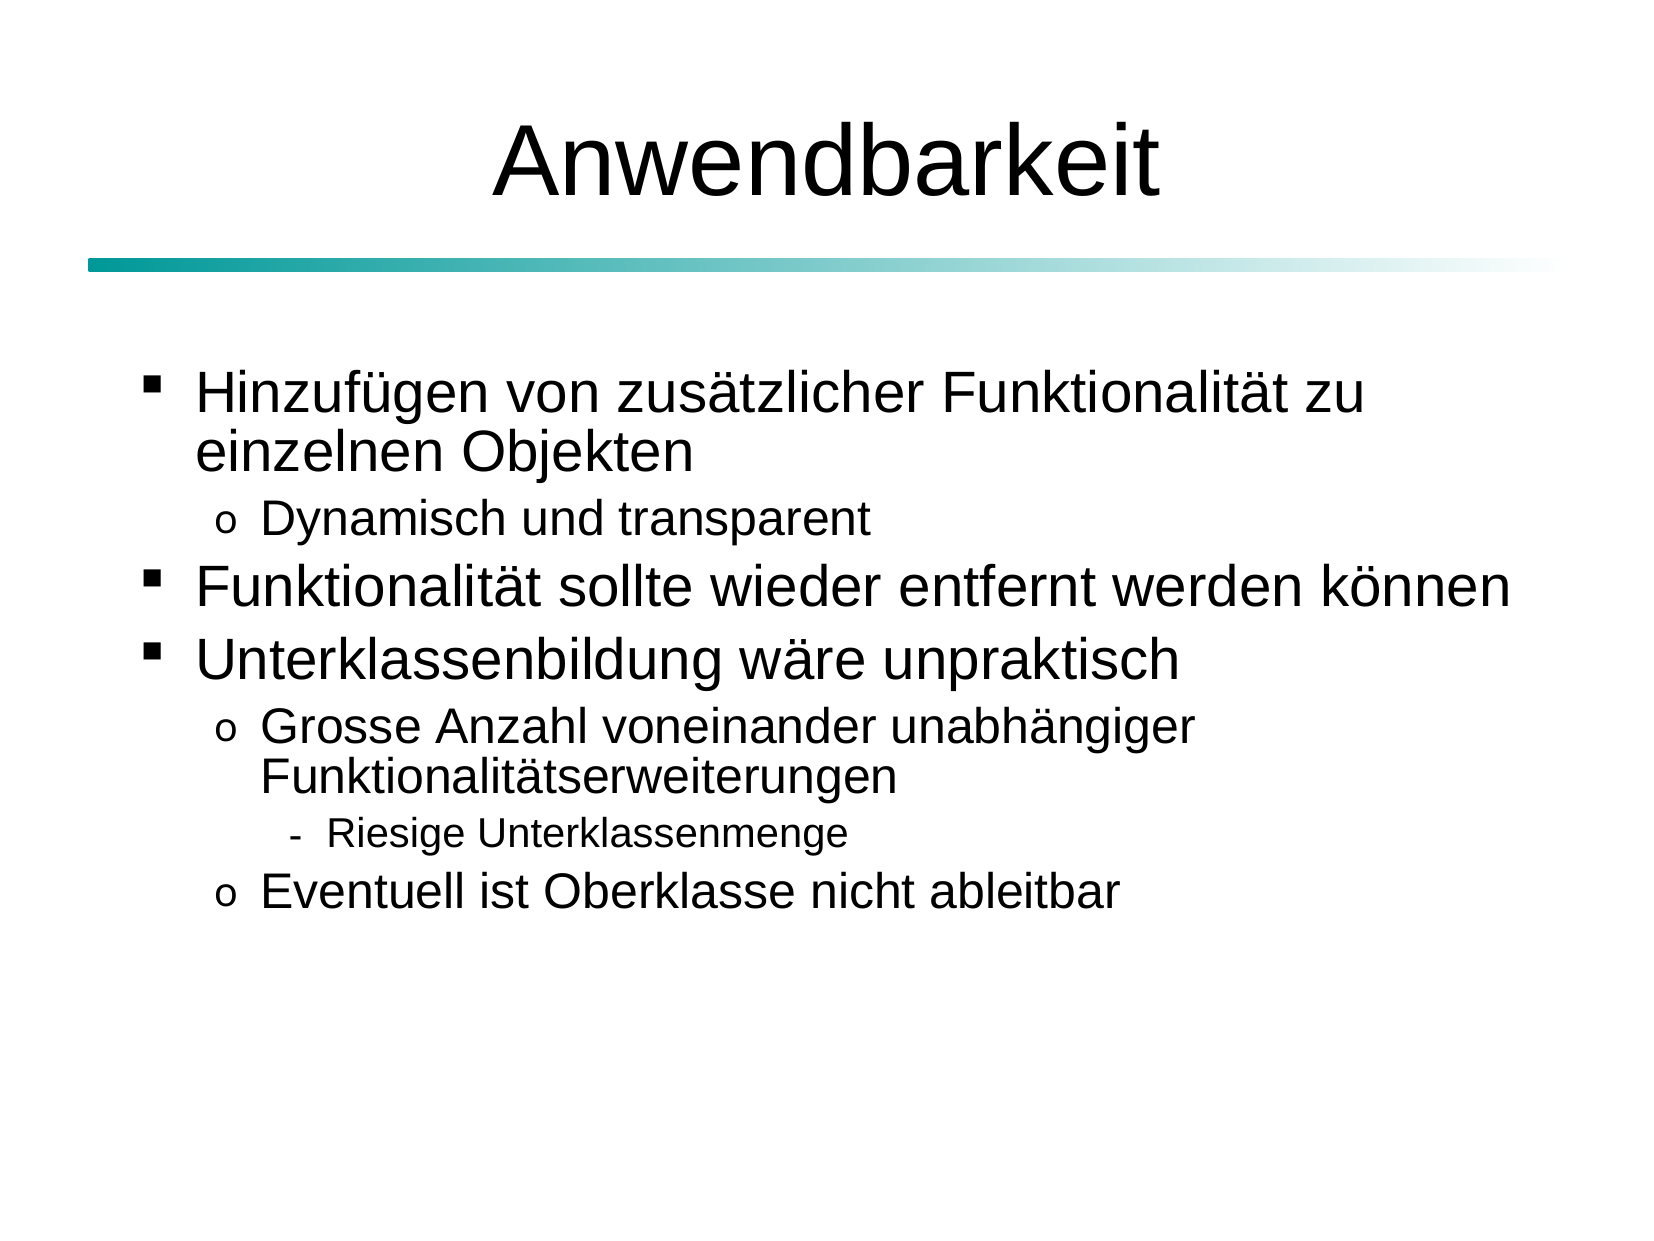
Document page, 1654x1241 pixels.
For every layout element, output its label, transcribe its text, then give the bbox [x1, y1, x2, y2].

list Hinzufügen von zusätzlicher Funktionalität zu einzelnen Objekten Dynamisch und transparent Funktionalität sollte wieder entfernt werden können Unterklassenbildung wäre unpraktisch Grosse Anzahl voneinander unabhängiger Funktionalitätserweiterungen Riesige Unterklassenmenge Eventuell ist Oberklasse nicht ableitbar [124, 358, 1530, 1158]
title Anwendbarkeit [124, 56, 1530, 264]
